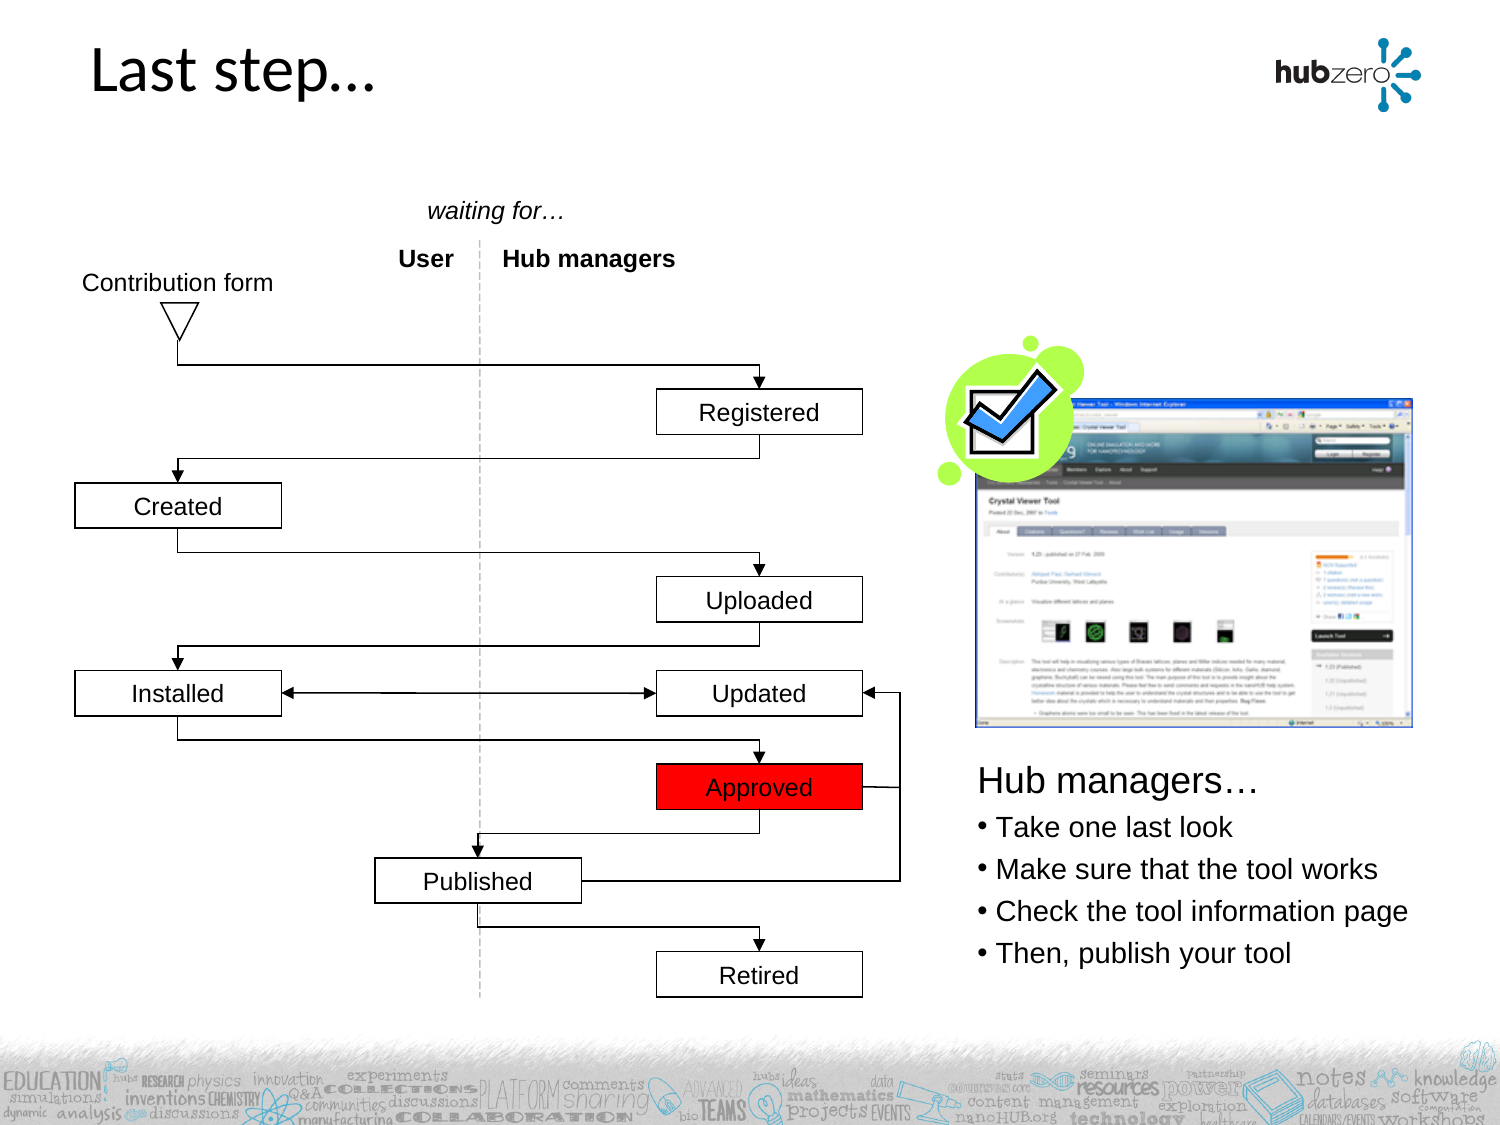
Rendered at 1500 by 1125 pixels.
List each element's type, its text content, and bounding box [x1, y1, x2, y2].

text_box Updated [656, 670, 863, 716]
text_box Registered [656, 389, 863, 435]
picture [0, 1034, 1500, 1125]
text_box User [318, 234, 469, 291]
text_box Hub managers [487, 234, 726, 291]
text_box Published [374, 857, 582, 904]
text_box Approved [656, 764, 863, 810]
text_box Contribution form [12, 259, 344, 316]
text_box Last step… [75, 12, 1249, 118]
text_box Installed [74, 670, 282, 716]
picture [937, 335, 1413, 728]
picture [1272, 35, 1424, 115]
text_box Created [74, 482, 282, 529]
text_box waiting for… [337, 187, 657, 244]
text_box Uploaded [656, 576, 863, 622]
text_box Retired [656, 951, 863, 997]
text_box Hub managers… Take one last look Make sure that the tool works Check the tool information page Then, publish your tool [962, 748, 1441, 978]
